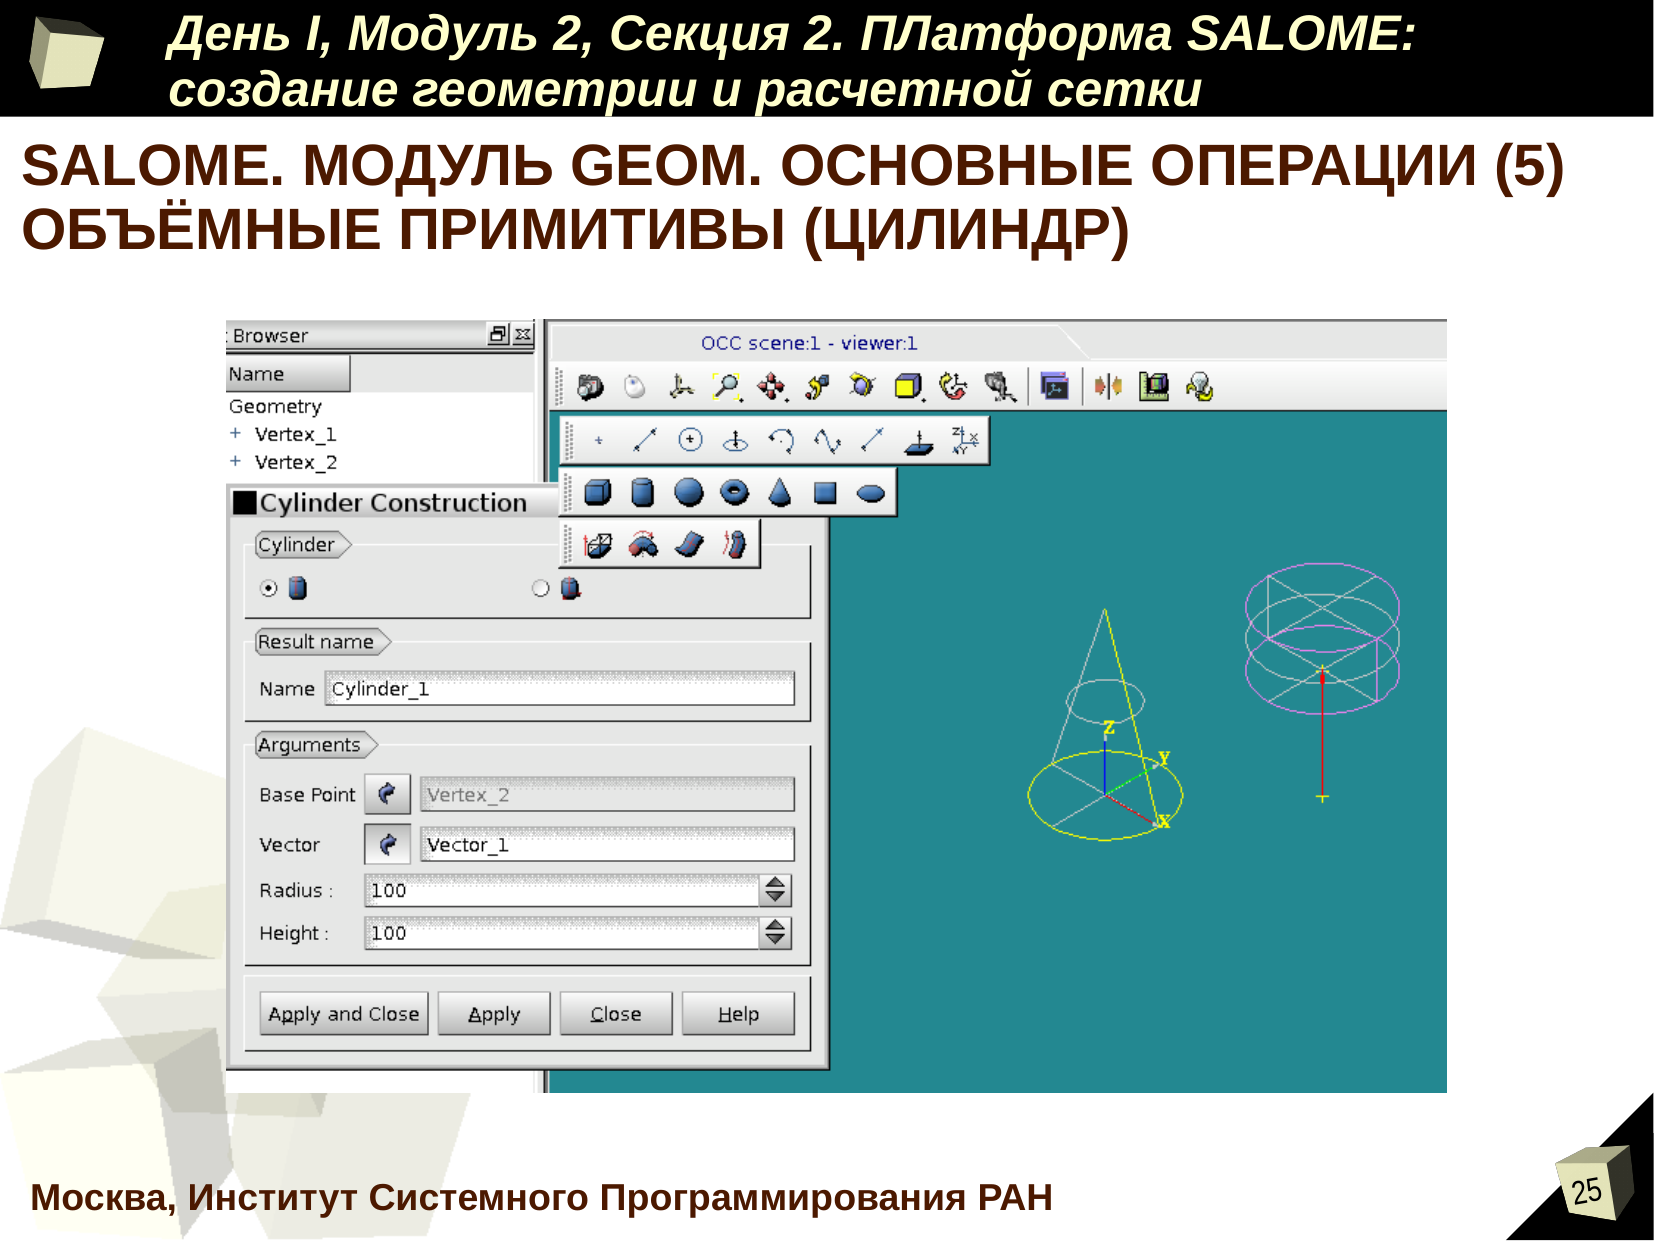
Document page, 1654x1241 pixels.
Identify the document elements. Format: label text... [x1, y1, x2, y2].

text_box SALOME. МОДУЛЬ GEOM. ОСНОВНЫЕ ОПЕРАЦИИ (5) ОБЪЁМНЫЕ ПРИМИТИВЫ (ЦИЛИНДР) [6, 124, 1654, 270]
picture [464, 1193, 472, 1198]
picture [0, 319, 1447, 1241]
